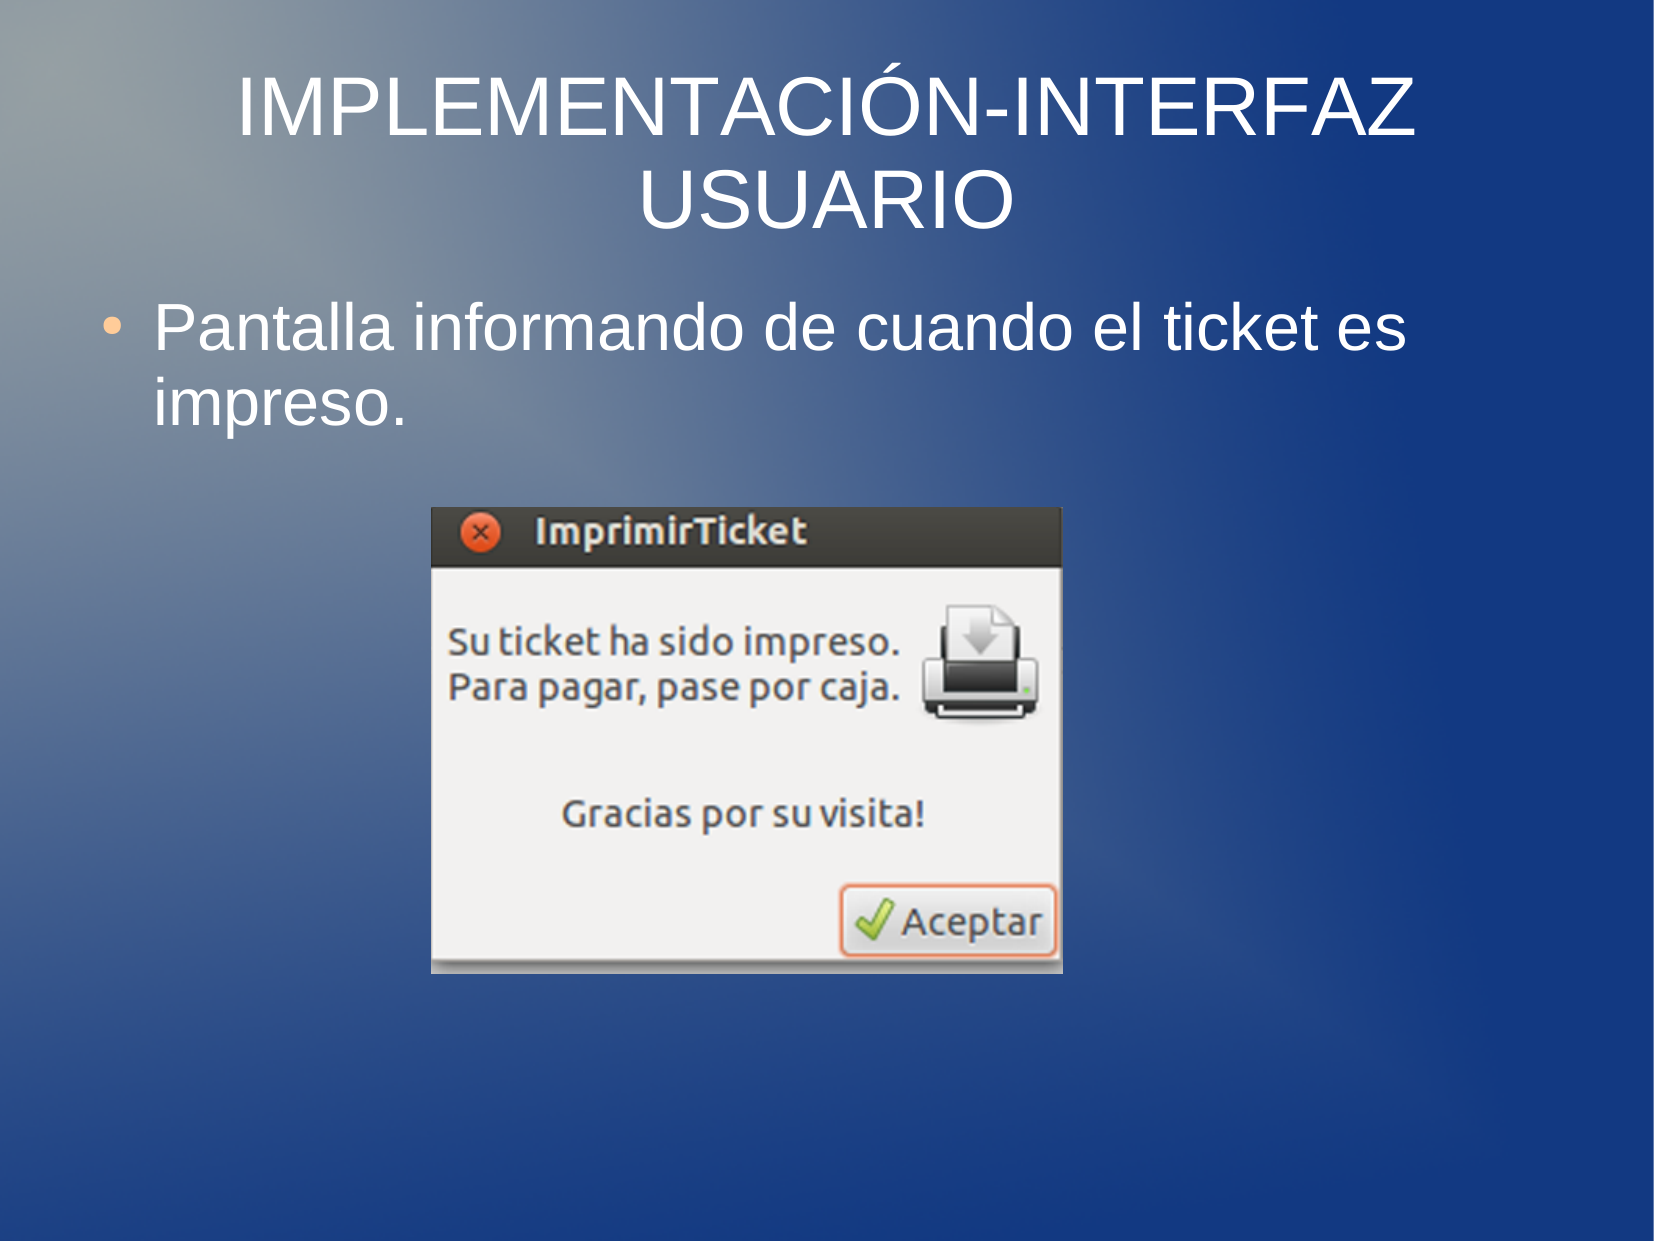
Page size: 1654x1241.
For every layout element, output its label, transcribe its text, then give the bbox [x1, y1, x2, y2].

picture [0, 0, 1654, 1241]
title IMPLEMENTACIÓN-INTERFAZ USUARIO [82, 49, 1571, 257]
list Pantalla informando de cuando el ticket es impreso. [82, 290, 1571, 995]
